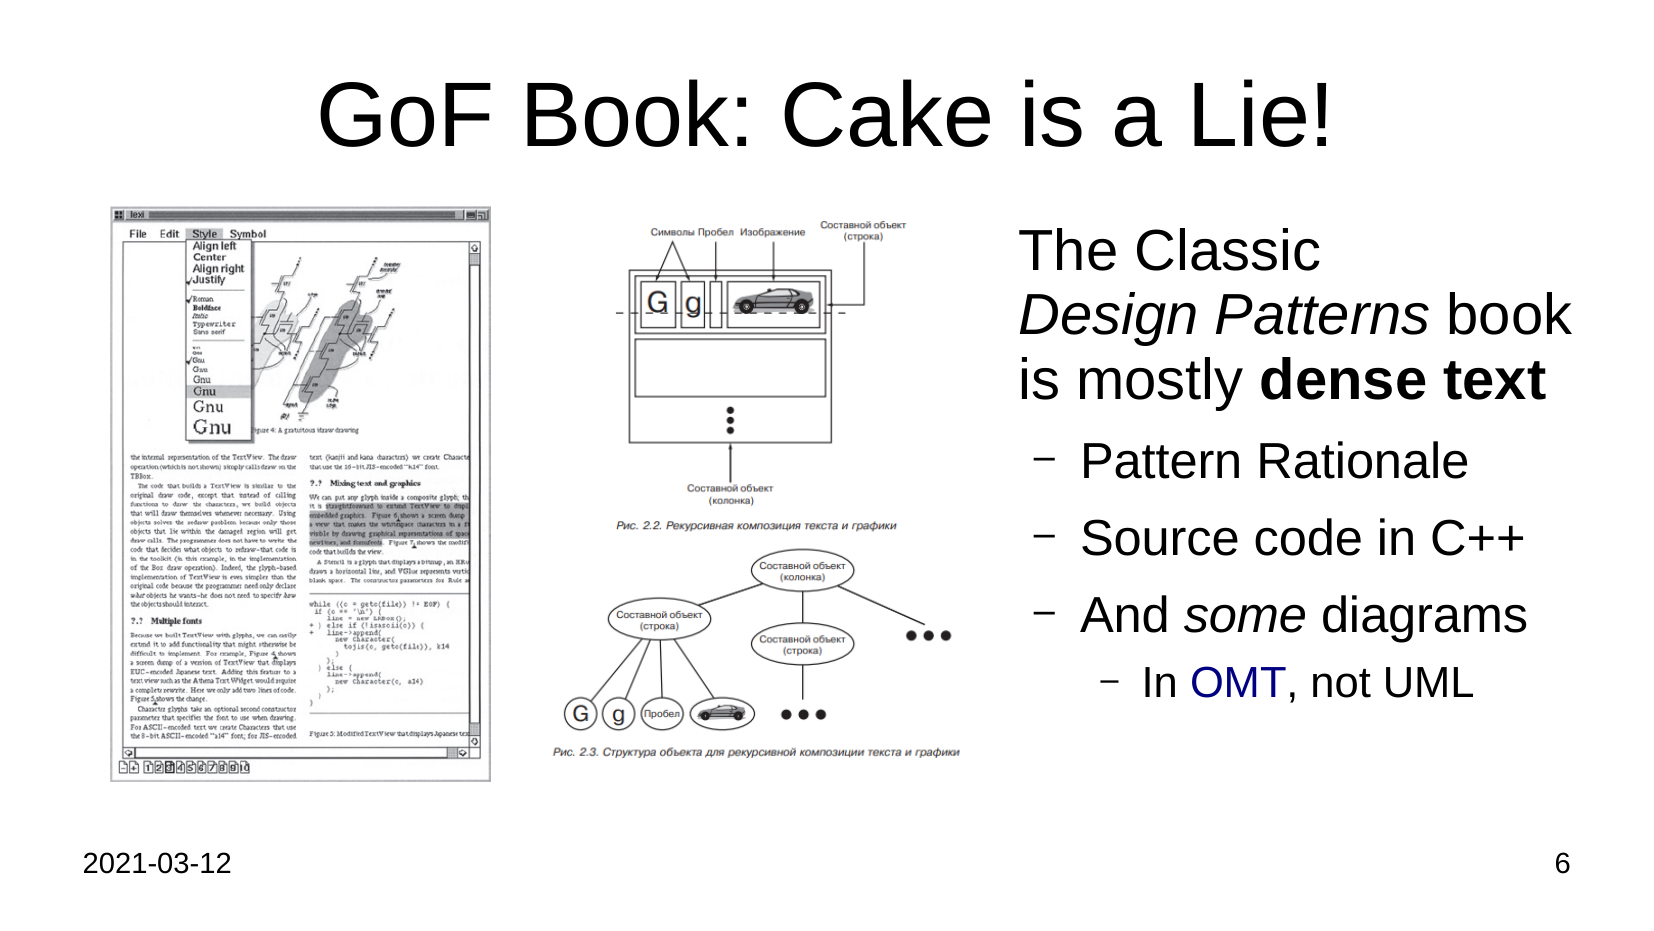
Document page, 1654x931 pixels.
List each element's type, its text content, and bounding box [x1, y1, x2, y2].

title GoF Book: Cake is a Lie! [82, 37, 1571, 193]
picture [523, 214, 981, 768]
picture [102, 200, 497, 789]
list The Classic Design Patterns book is mostly dense text Pattern Rationale Source code in C++ And some diagrams In OMT, not UML [981, 217, 1583, 758]
